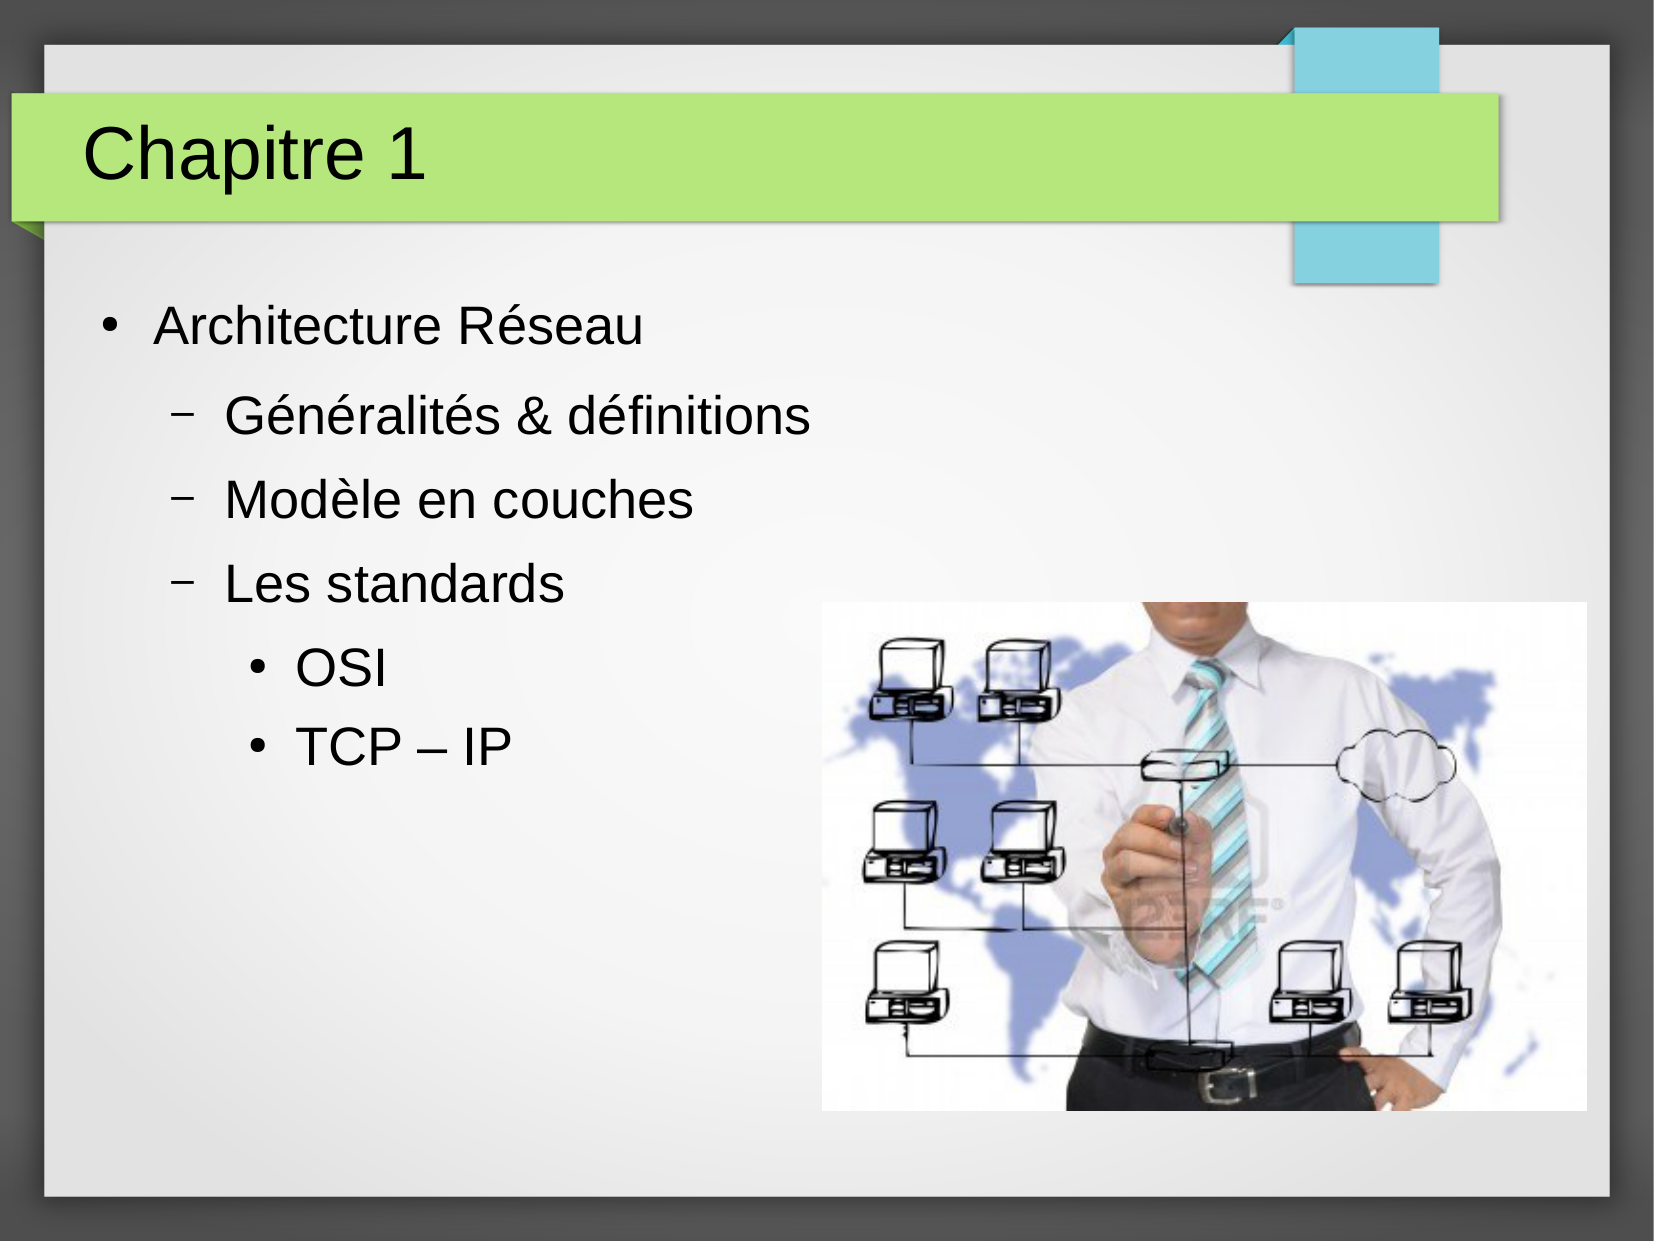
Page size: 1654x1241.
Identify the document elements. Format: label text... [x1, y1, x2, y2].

picture [0, 0, 1654, 1241]
list Architecture Réseau Généralités & définitions Modèle en couches Les standards OSI TCP – IP [82, 295, 1571, 1015]
title Chapitre 1 [82, 94, 1264, 213]
